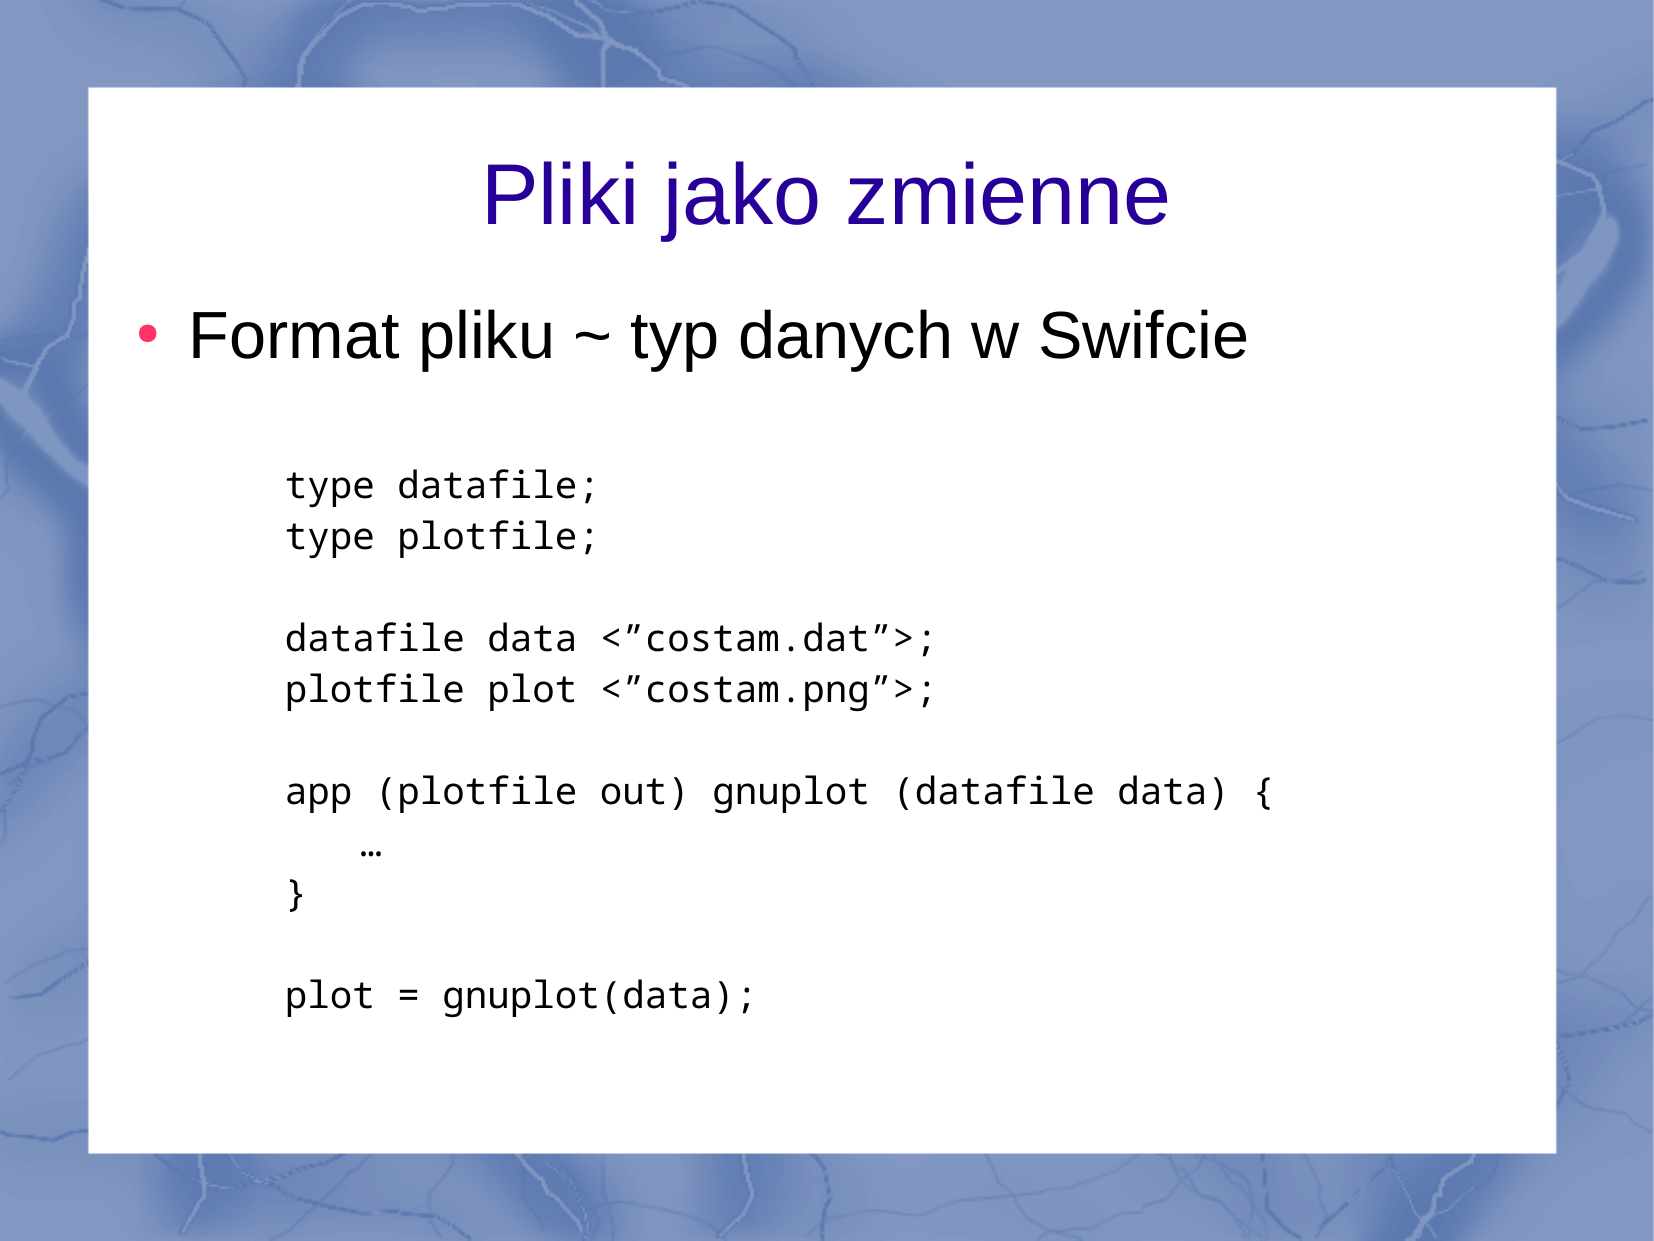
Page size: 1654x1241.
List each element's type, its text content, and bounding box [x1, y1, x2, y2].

text_box type datafile; type plotfile; datafile data <”costam.dat”>; plotfile plot <”costam.png”>; app (plotfile out) gnuplot (datafile data) { … } plot = gnuplot(data); [270, 451, 1321, 946]
title Pliki jako zmienne [118, 90, 1536, 298]
picture [0, 0, 1654, 1241]
list Format pliku ~ typ danych w Swifcie [118, 297, 1516, 421]
